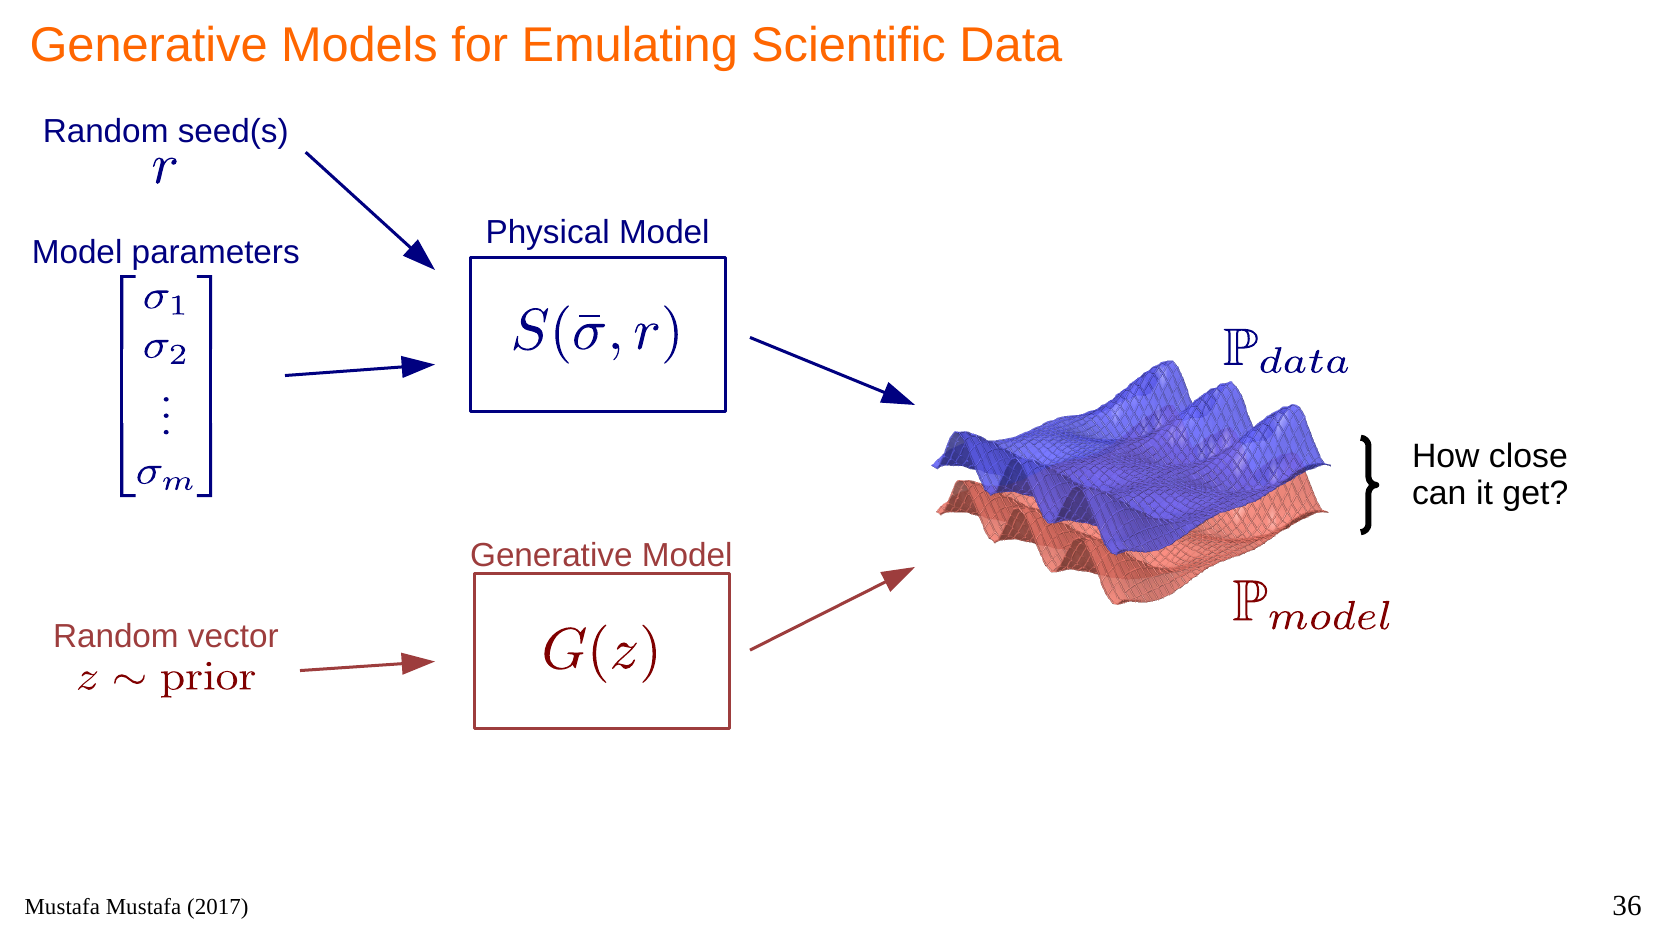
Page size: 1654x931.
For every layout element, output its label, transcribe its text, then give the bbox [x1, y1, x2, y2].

text_box How close can it get? [1397, 429, 1594, 557]
text_box Random vector [38, 610, 294, 663]
text_box [75, 661, 257, 698]
text_box [105, 275, 227, 498]
text_box [510, 305, 684, 364]
text_box Model parameters [17, 226, 316, 279]
text_box [1222, 328, 1351, 374]
text_box [1232, 580, 1393, 630]
text_box Random seed(s) [28, 105, 304, 158]
text_box Generative Model [455, 528, 748, 581]
text_box [541, 624, 662, 683]
text_box [151, 157, 180, 184]
title Generative Models for Emulating Scientific Data [29, 15, 1621, 74]
picture [896, 264, 1364, 686]
text_box Physical Model [470, 206, 726, 256]
